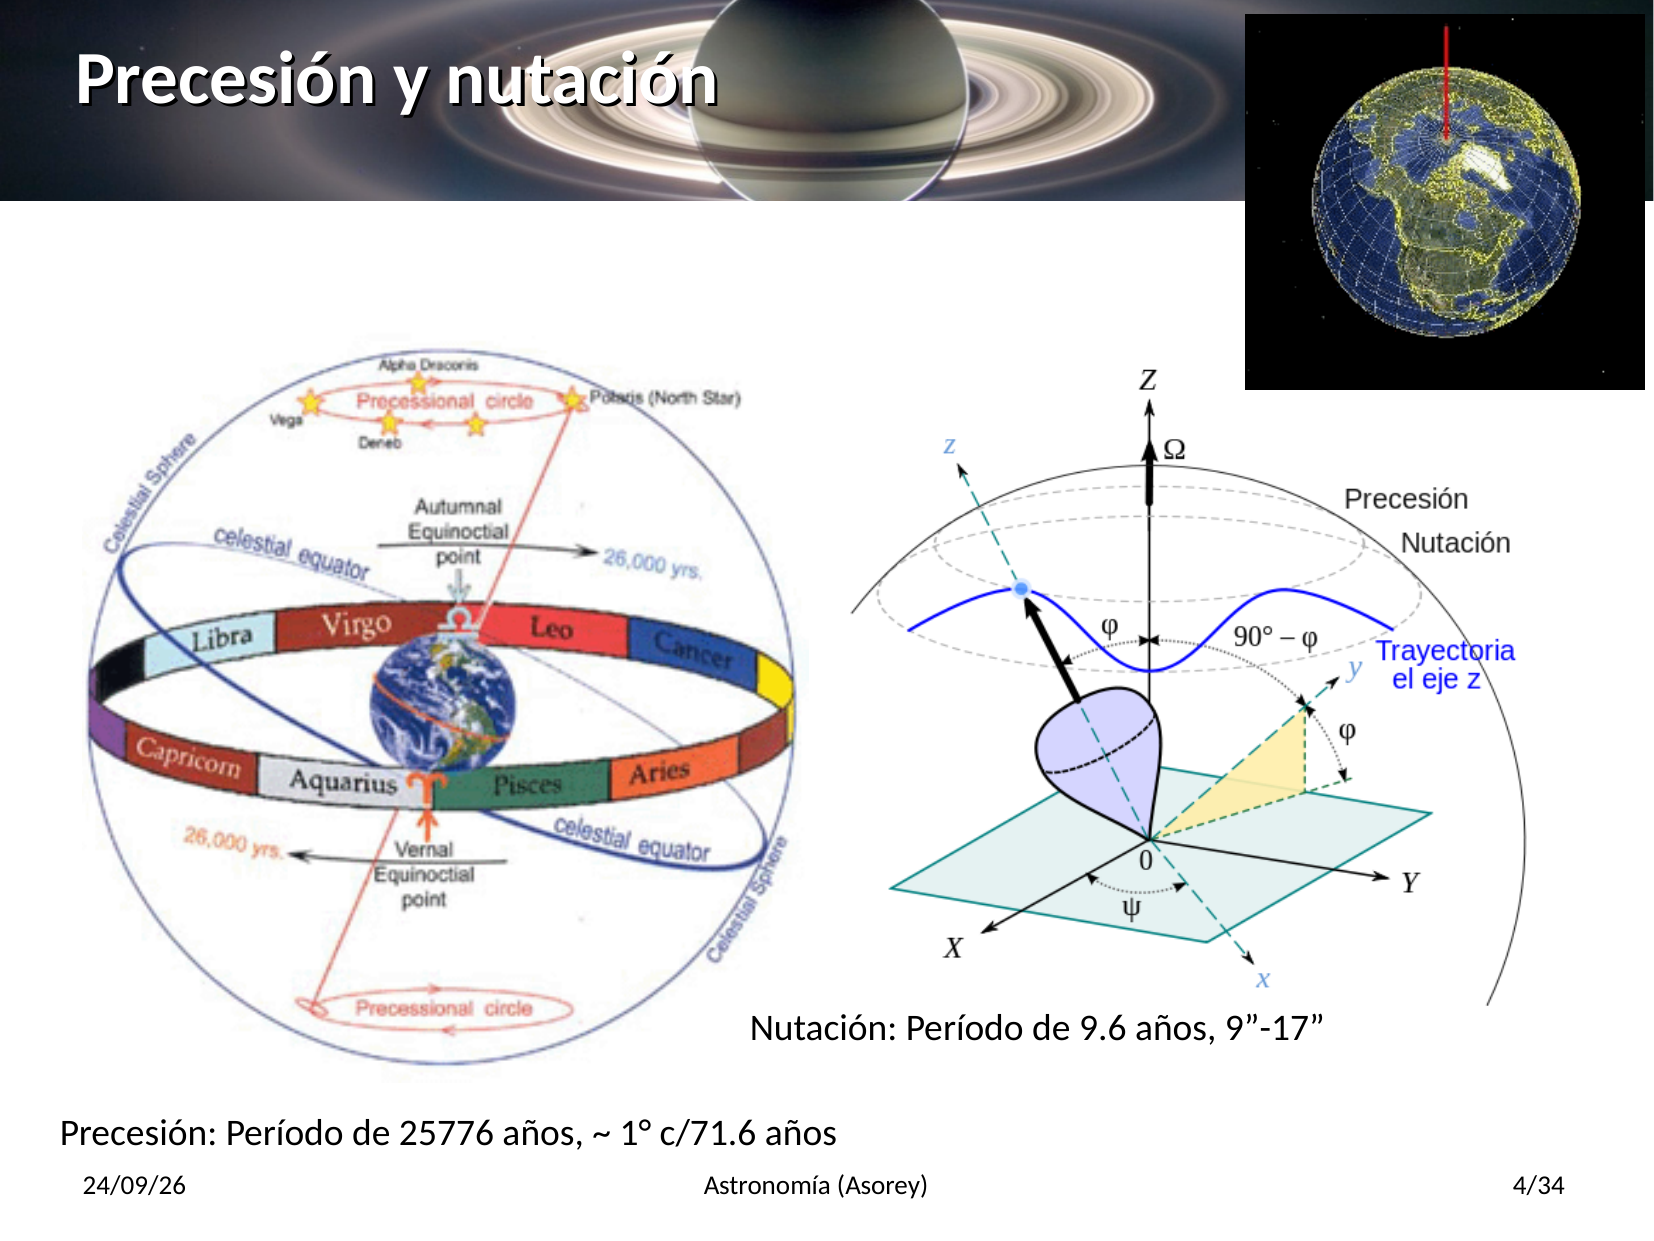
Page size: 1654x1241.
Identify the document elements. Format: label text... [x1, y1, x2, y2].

title Precesión y nutación [75, 19, 1564, 151]
text_box Precesión: Período de 25776 años, ~ 1° c/71.6 años [45, 1109, 855, 1171]
picture [82, 327, 809, 1083]
picture [0, 0, 1654, 1057]
text_box Nutación: Período de 9.6 años, 9”-17” [735, 1004, 1342, 1066]
